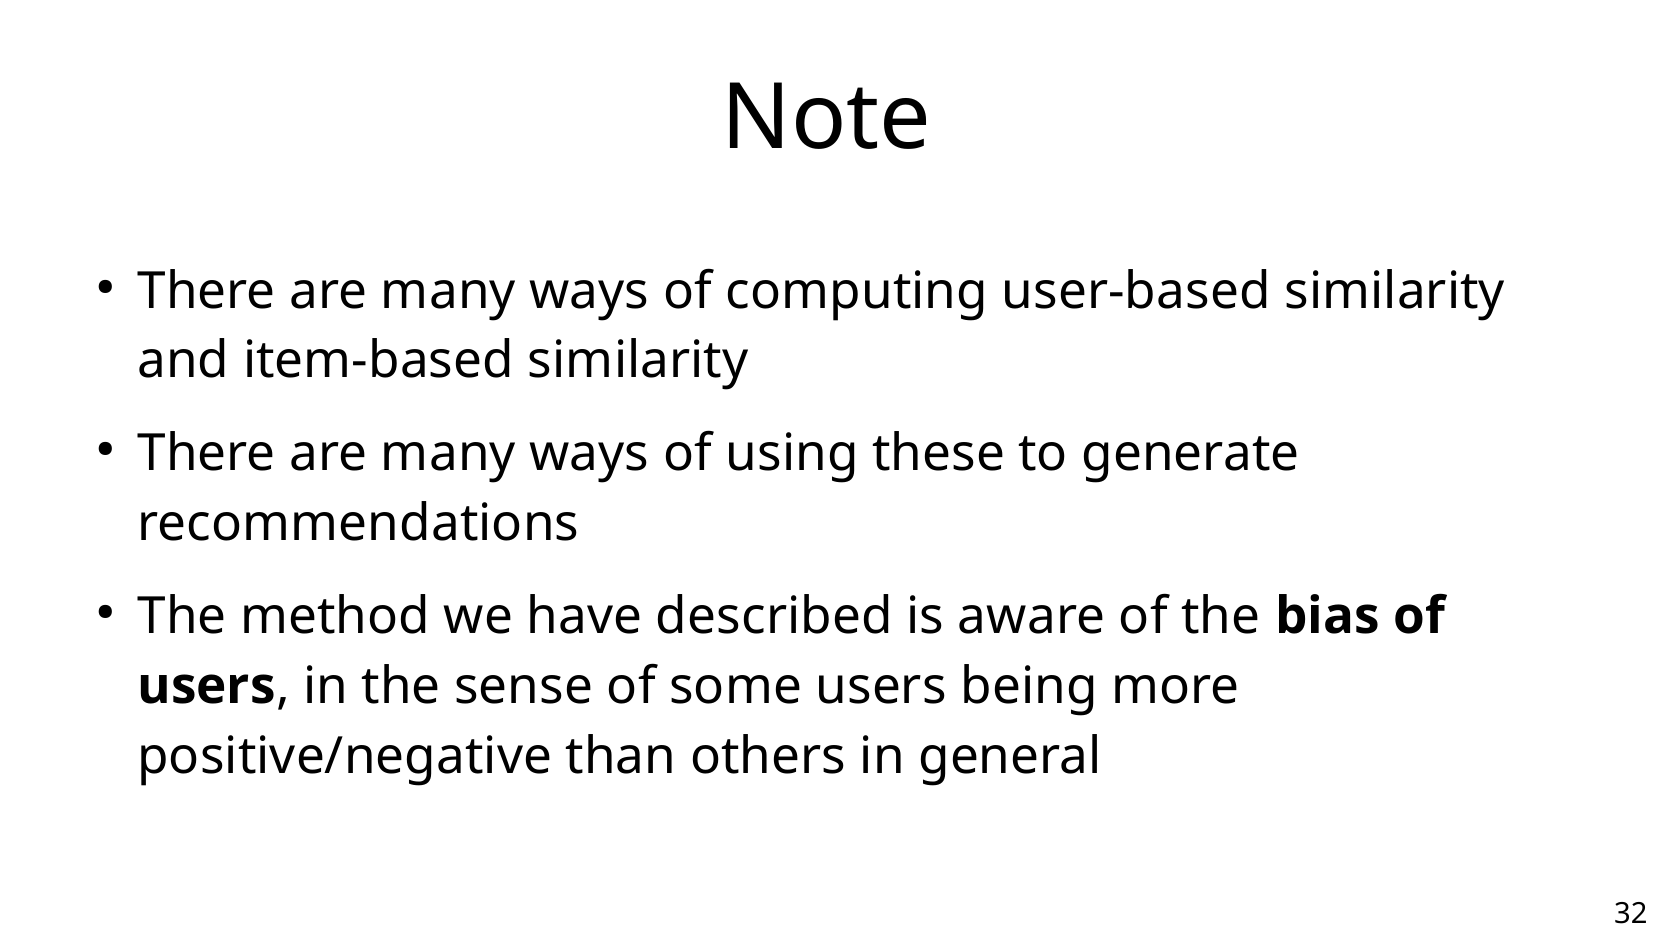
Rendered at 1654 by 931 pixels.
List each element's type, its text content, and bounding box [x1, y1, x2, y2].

title Note [82, 1, 1571, 226]
list There are many ways of computing user-based similarity and item-based similarity There are many ways of using these to generate recommendations The method we have described is aware of the bias of users, in the sense of some users being more positive/negative than others in general [82, 253, 1571, 793]
